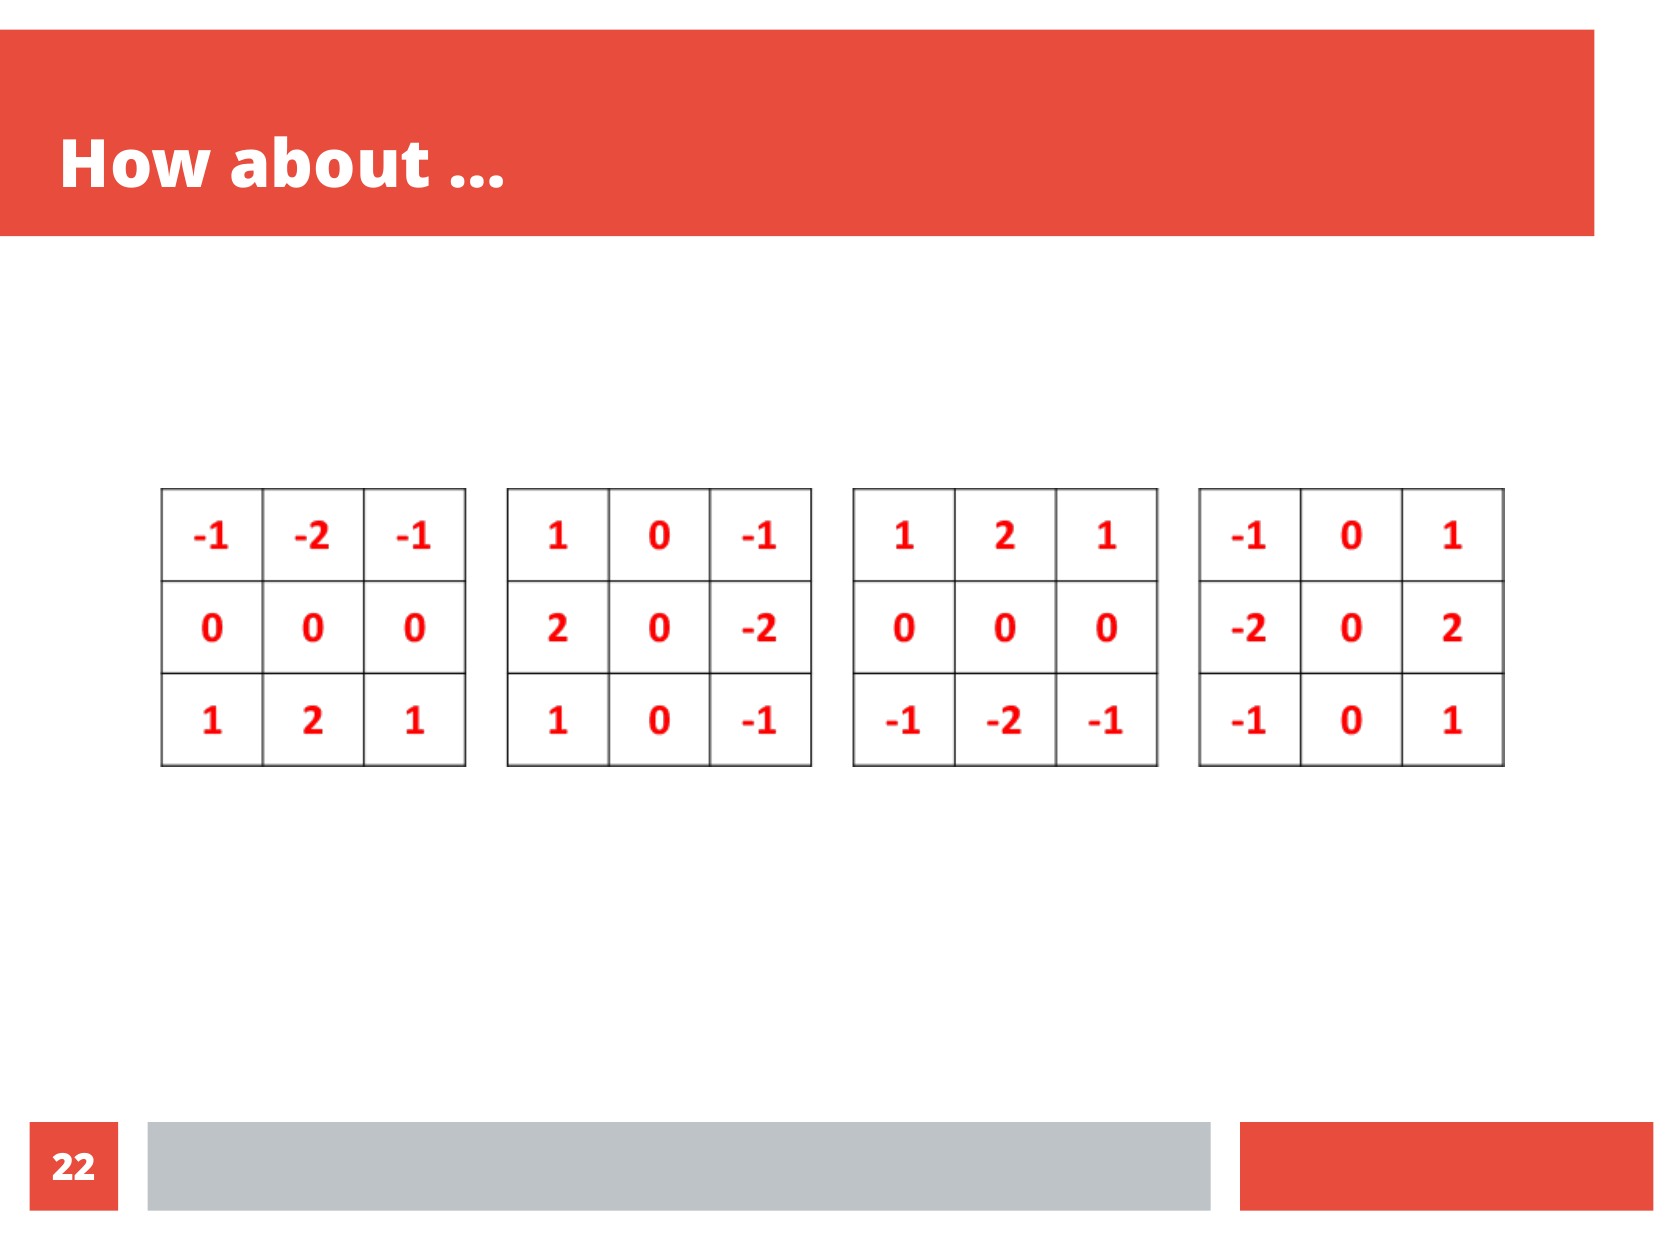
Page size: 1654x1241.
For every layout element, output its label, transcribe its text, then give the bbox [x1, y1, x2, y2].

picture [160, 488, 1505, 767]
title How about … [59, 59, 1595, 207]
